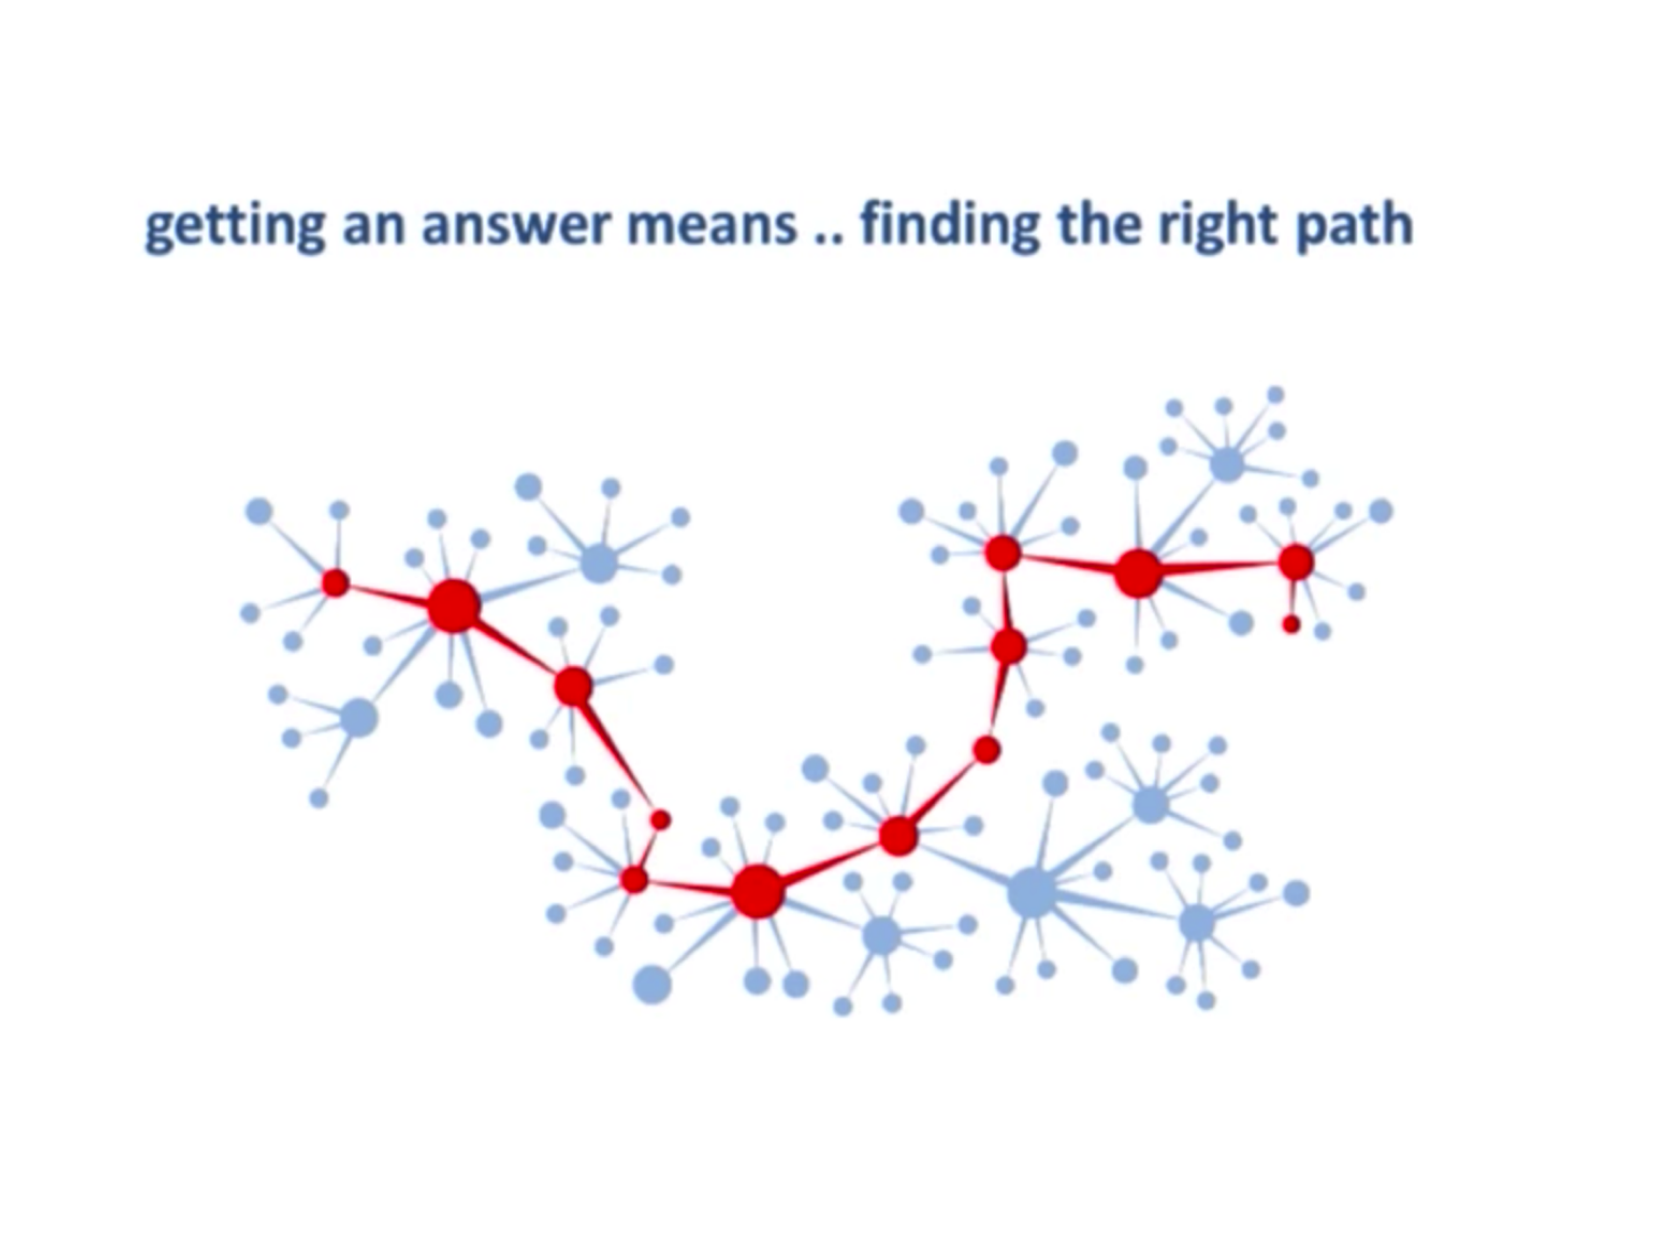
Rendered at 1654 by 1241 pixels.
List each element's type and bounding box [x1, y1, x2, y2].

picture [121, 169, 1517, 1063]
